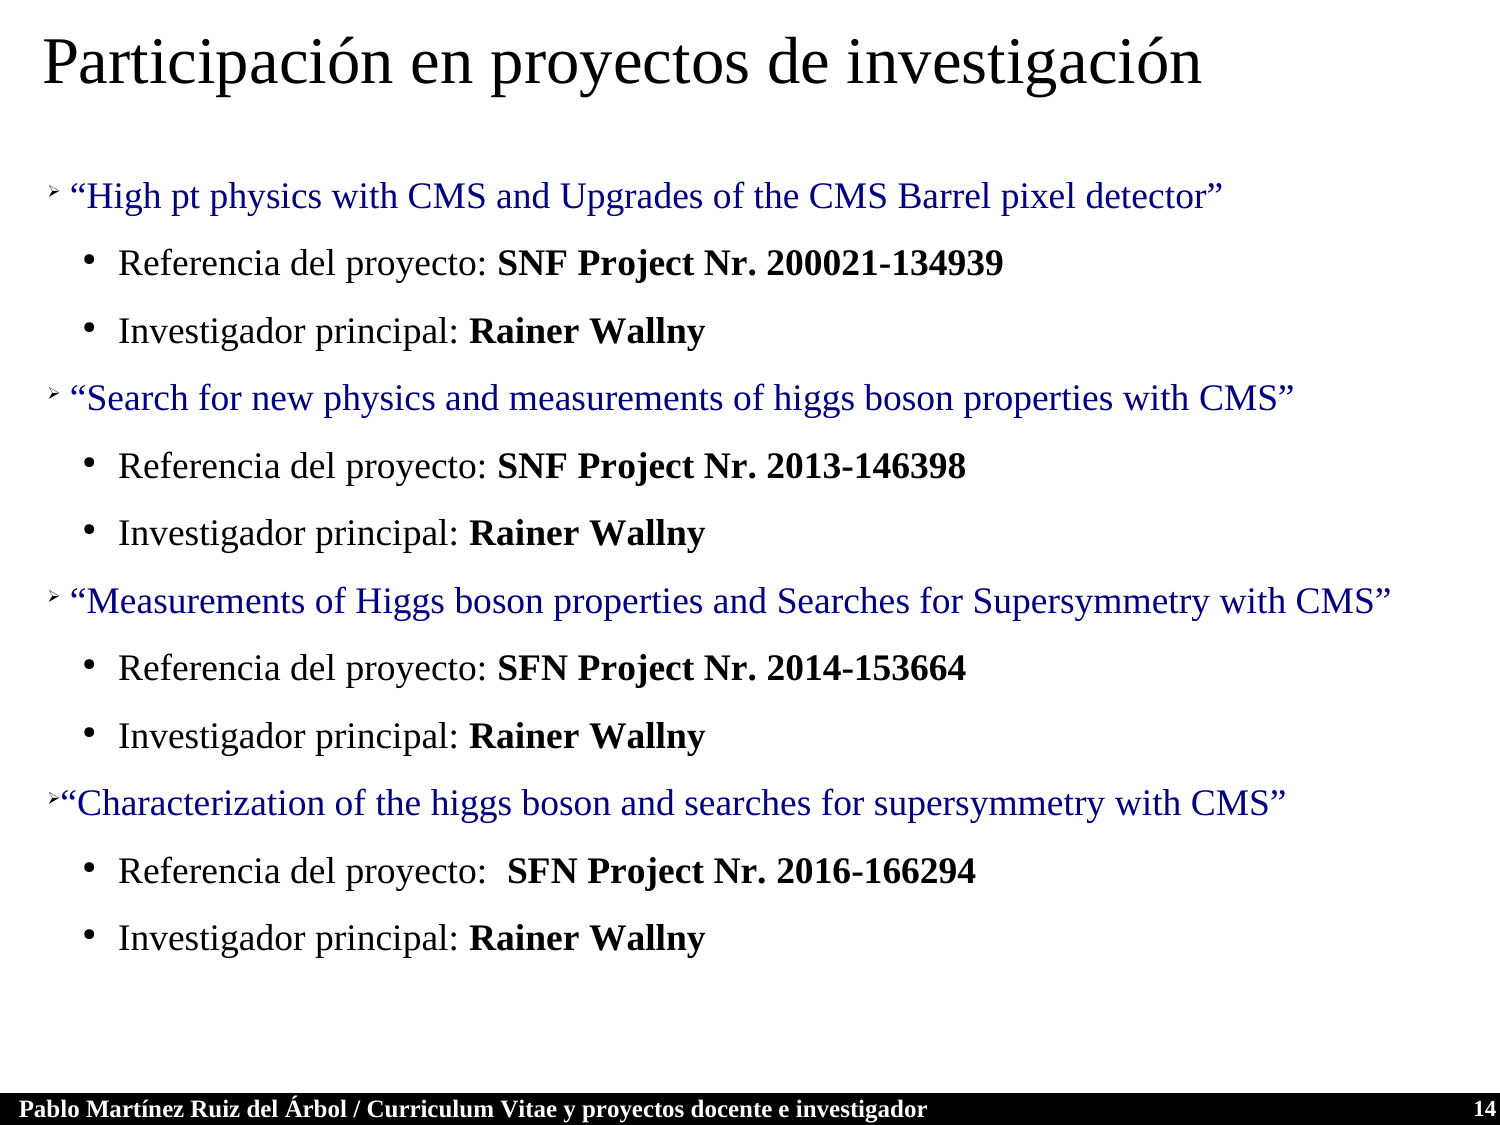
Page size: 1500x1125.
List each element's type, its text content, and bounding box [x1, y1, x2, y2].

text_box Participación en proyectos de investigación [0, 8, 1274, 116]
text_box “High pt physics with CMS and Upgrades of the CMS Barrel pixel detector” Referencia del proyecto: SNF Project Nr. 200021-134939 Investigador principal: Rainer Wallny “Search for new physics and measurements of higgs boson properties with CMS” Referencia del proyecto: SNF Project Nr. 2013-146398 Investigador principal: Rainer Wallny “Measurements of Higgs boson properties and Searches for Supersymmetry with CMS” Referencia del proyecto: SFN Project Nr. 2014-153664 Investigador principal: Rainer Wallny “Characterization of the higgs boson and searches for supersymmetry with CMS” Referencia del proyecto: SFN Project Nr. 2016-166294 Investigador principal: Rainer Wallny [27, 136, 1500, 991]
